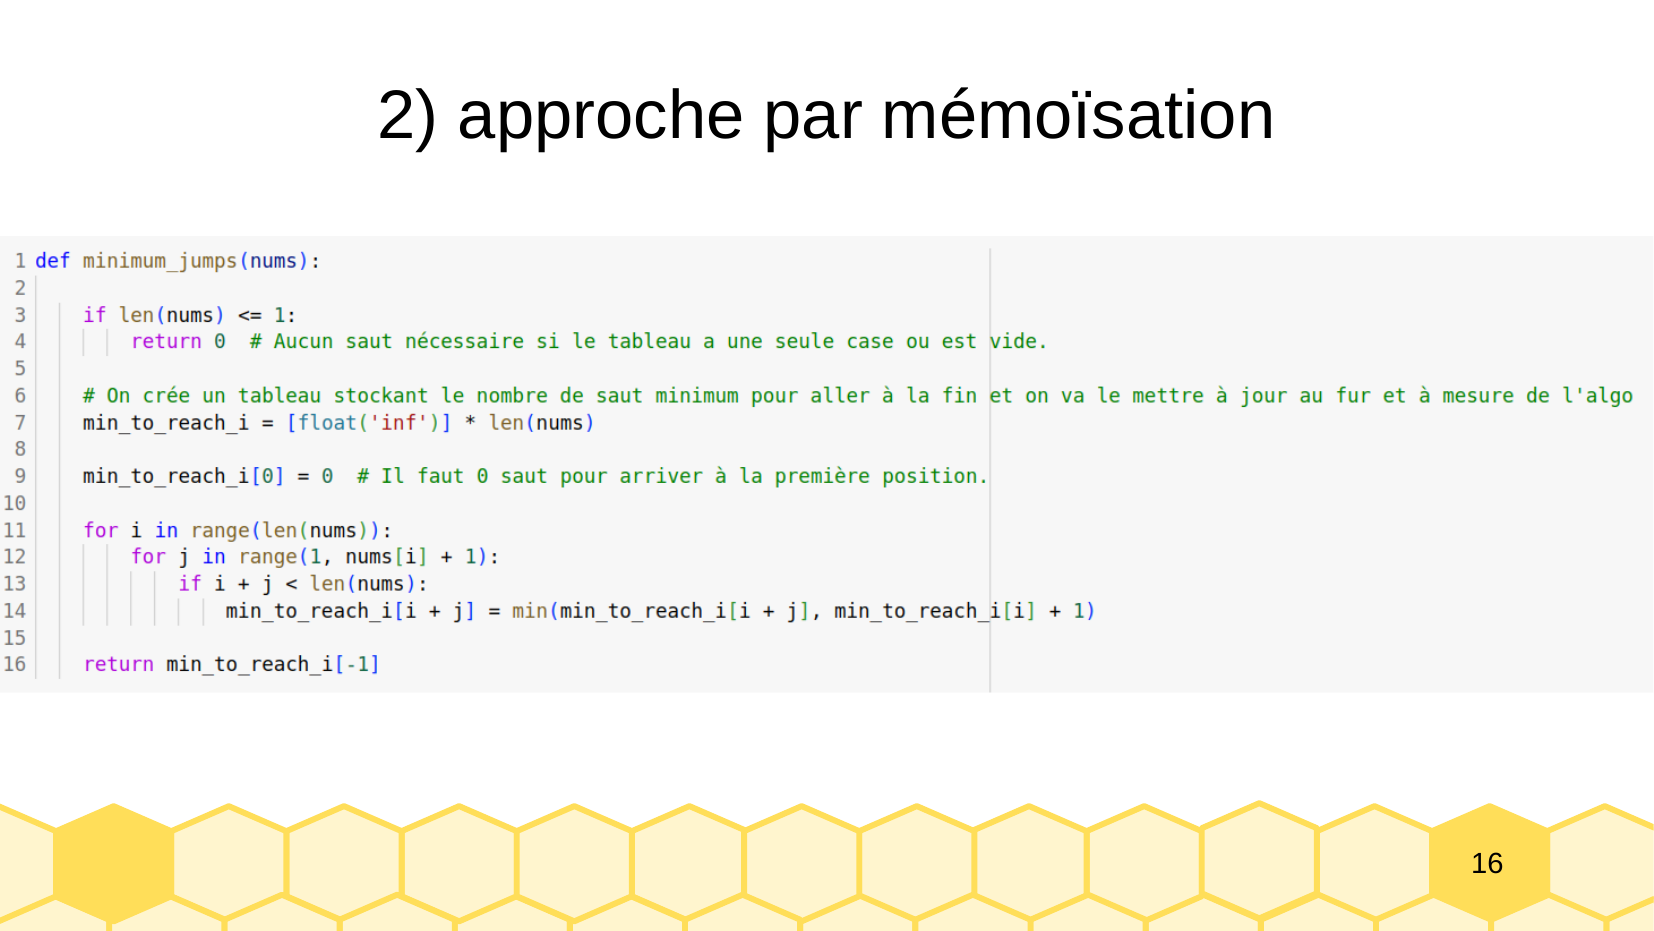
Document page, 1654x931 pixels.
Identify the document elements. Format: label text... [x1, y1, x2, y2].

picture [0, 236, 1654, 696]
title 2) approche par mémoïsation [82, 37, 1571, 193]
